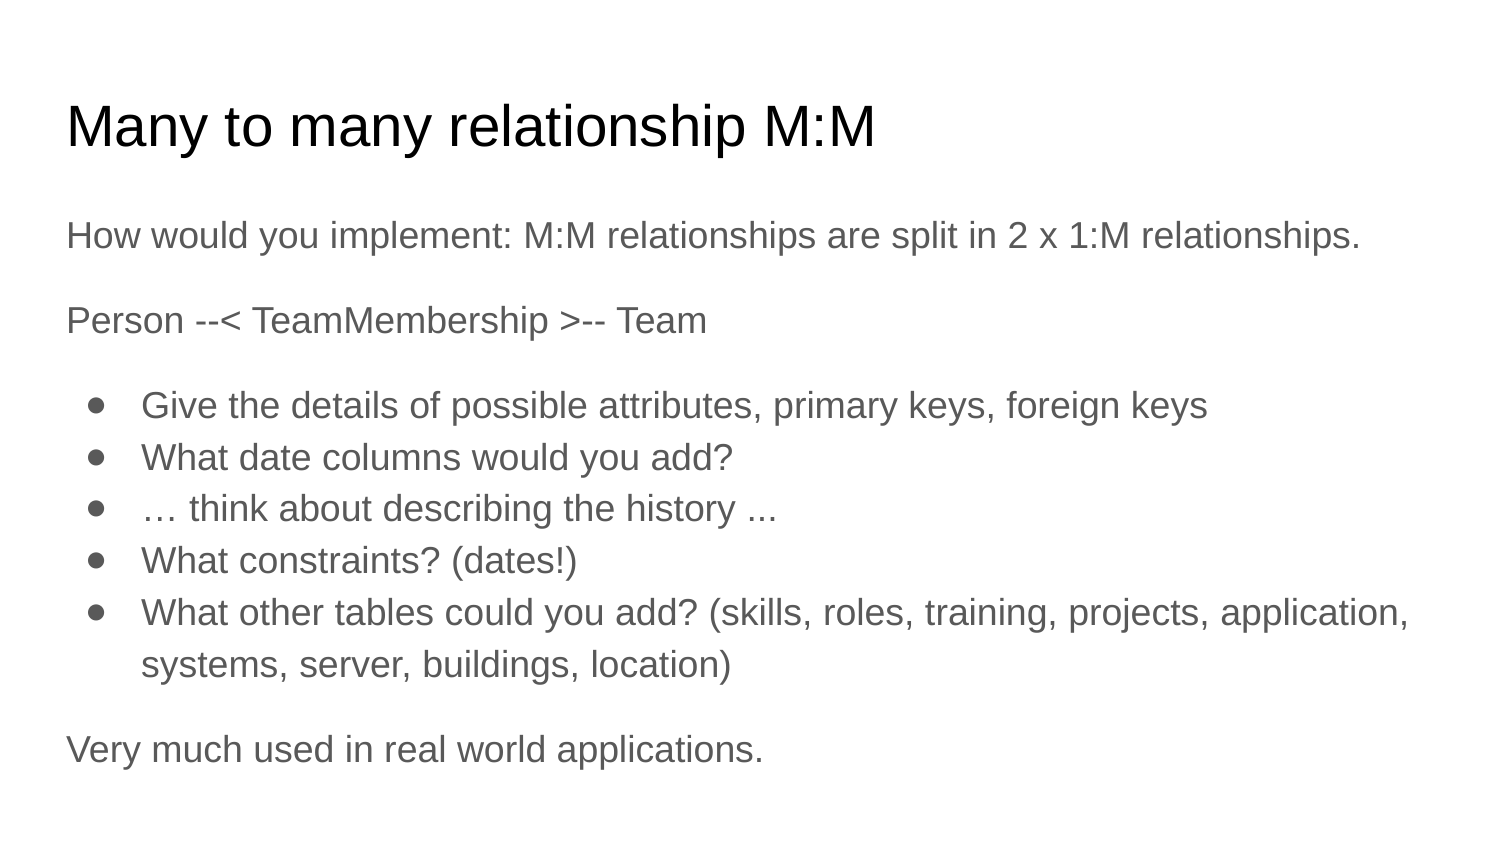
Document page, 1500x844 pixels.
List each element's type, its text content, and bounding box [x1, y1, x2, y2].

title Many to many relationship M:M [51, 72, 1449, 167]
list How would you implement: M:M relationships are split in 2 x 1:M relationships. Person --< TeamMembership >-- Team Give the details of possible attributes, primary keys, foreign keys What date columns would you add? … think about describing the history ... What constraints? (dates!) What other tables could you add? (skills, roles, training, projects, application, systems, server, buildings, location) Very much used in real world applications. [51, 189, 1449, 750]
